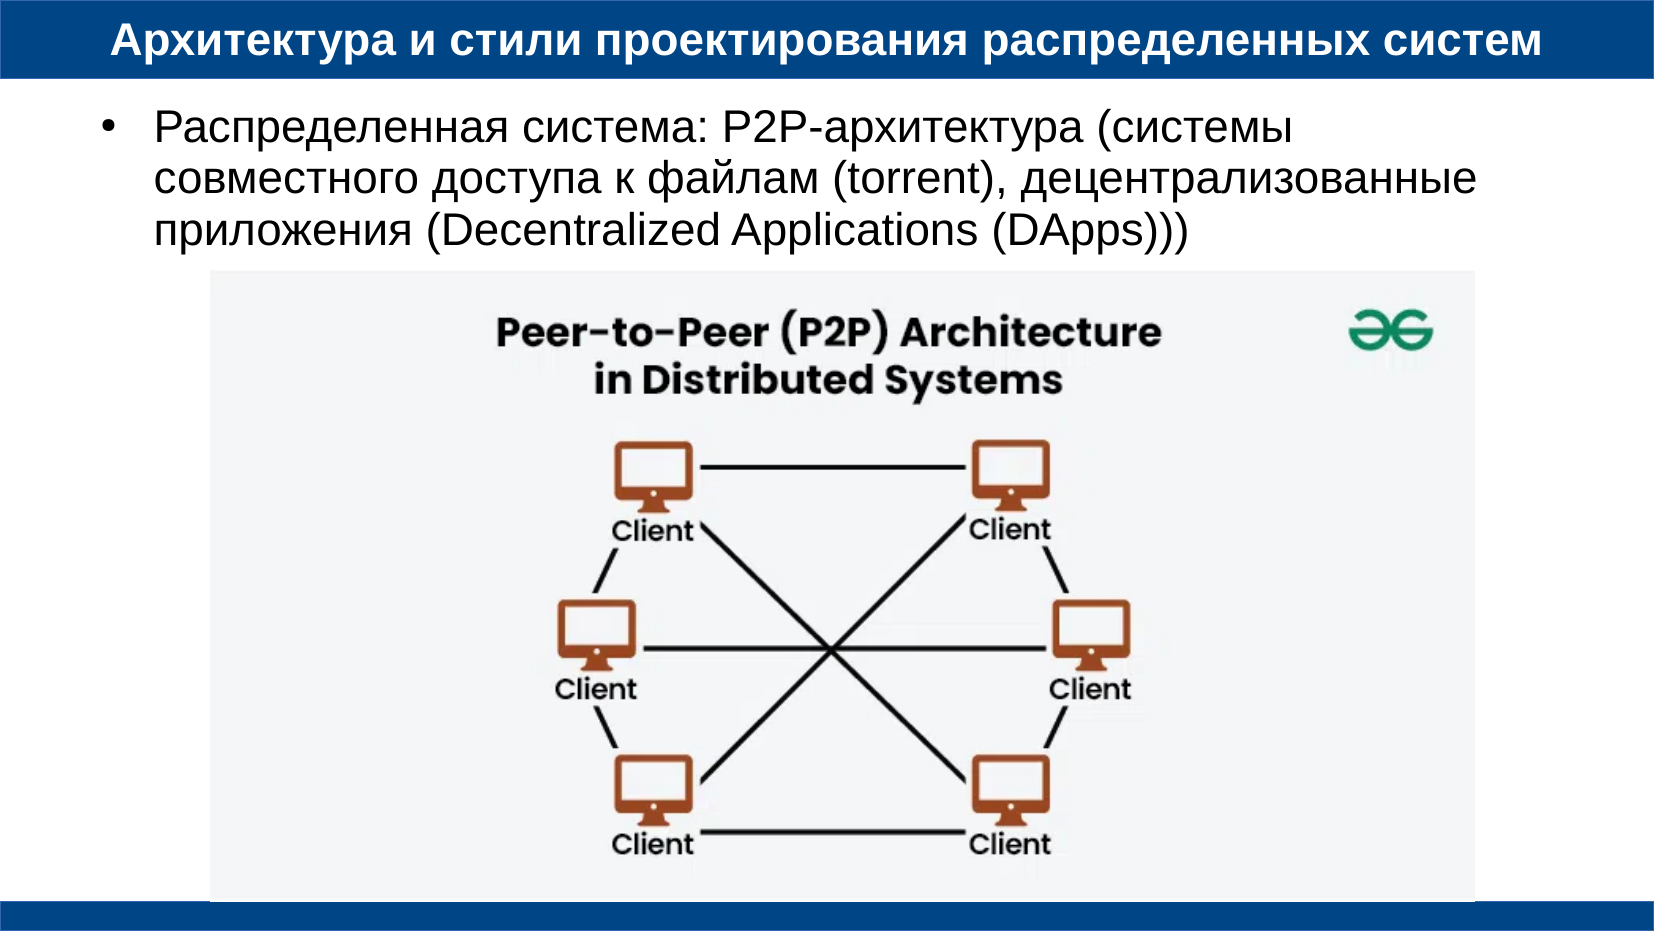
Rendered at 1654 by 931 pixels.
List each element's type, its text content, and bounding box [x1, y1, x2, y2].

list Распределенная система: P2P-архитектура (системы совместного доступа к файлам (torrent), децентрализованные приложения (Decentralized Applications (DApps))) [82, 101, 1571, 359]
title Архитектура и стили проектирования распределенных систем [0, 0, 1654, 79]
picture [210, 269, 1475, 902]
